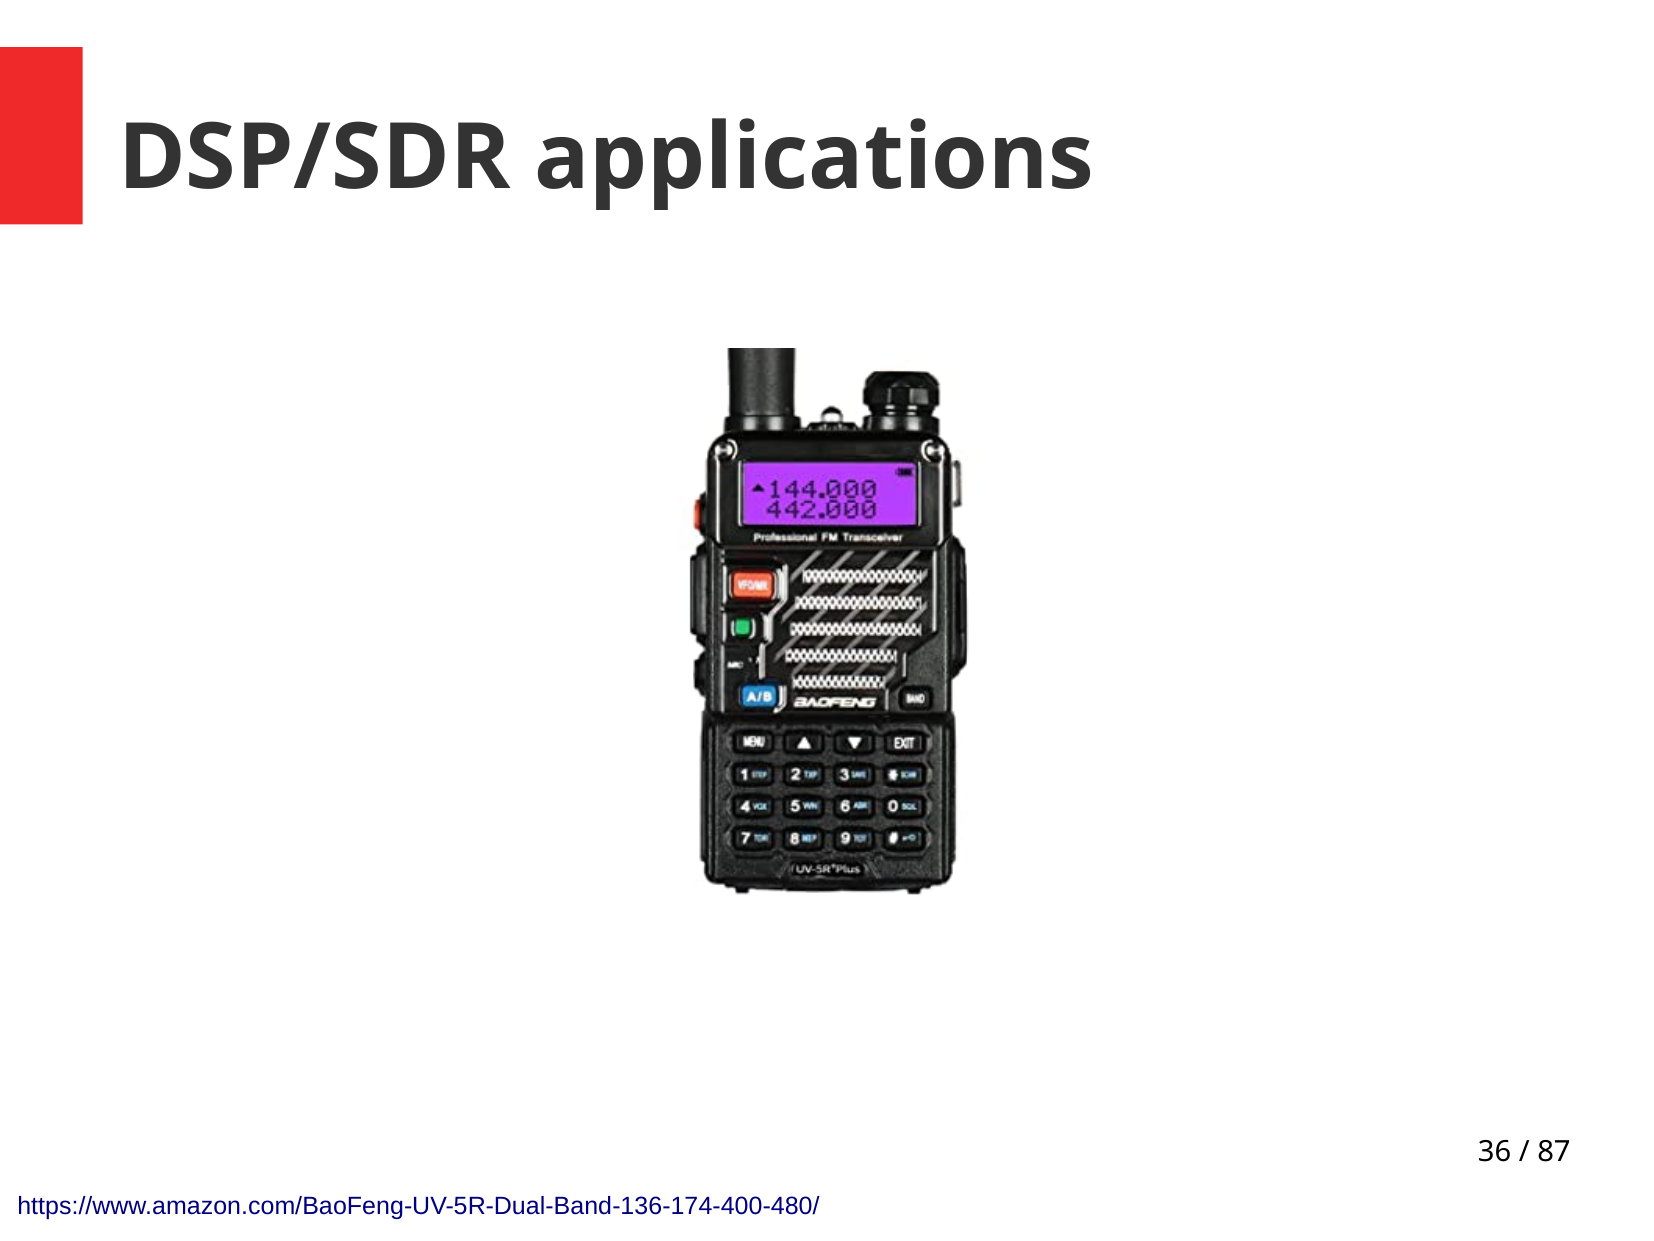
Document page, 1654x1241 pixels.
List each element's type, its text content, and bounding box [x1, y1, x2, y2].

text_box https://www.amazon.com/BaoFeng-UV-5R-Dual-Band-136-174-400-480/ [2, 1184, 1507, 1241]
picture [556, 348, 1103, 896]
title DSP/SDR applications [118, 49, 1571, 257]
